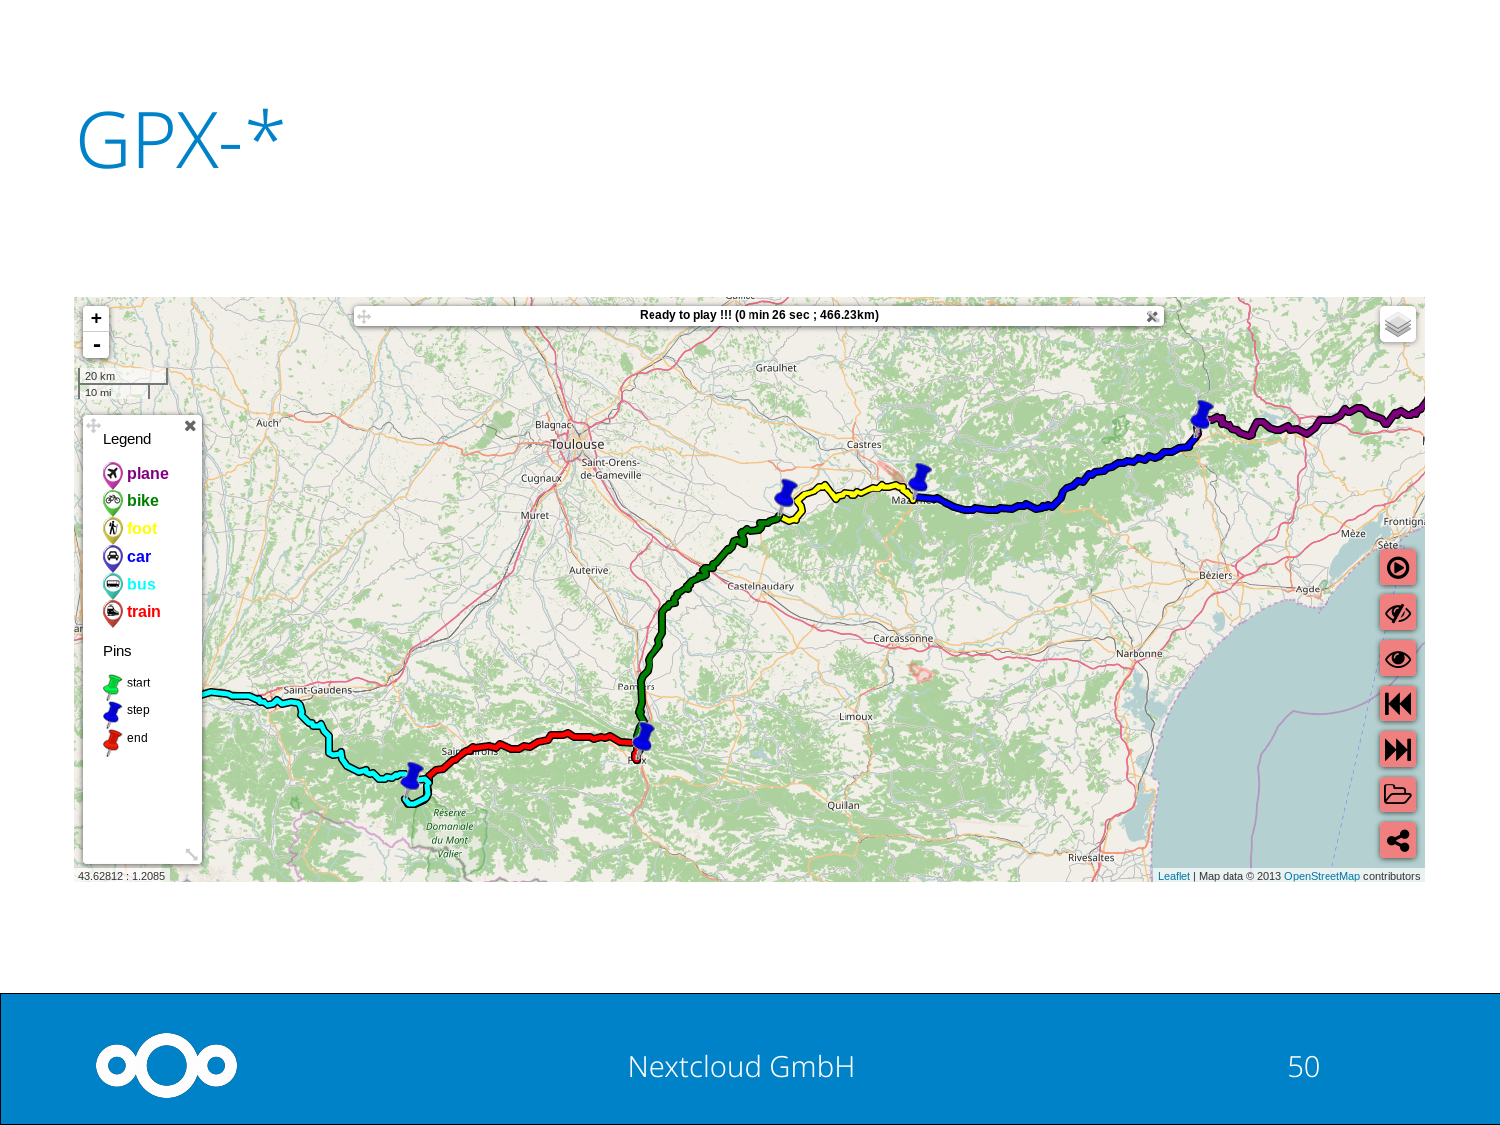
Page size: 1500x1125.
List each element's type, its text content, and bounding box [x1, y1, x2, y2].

title GPX-* [74, 44, 1425, 233]
picture [74, 297, 1425, 882]
picture [96, 1033, 237, 1098]
